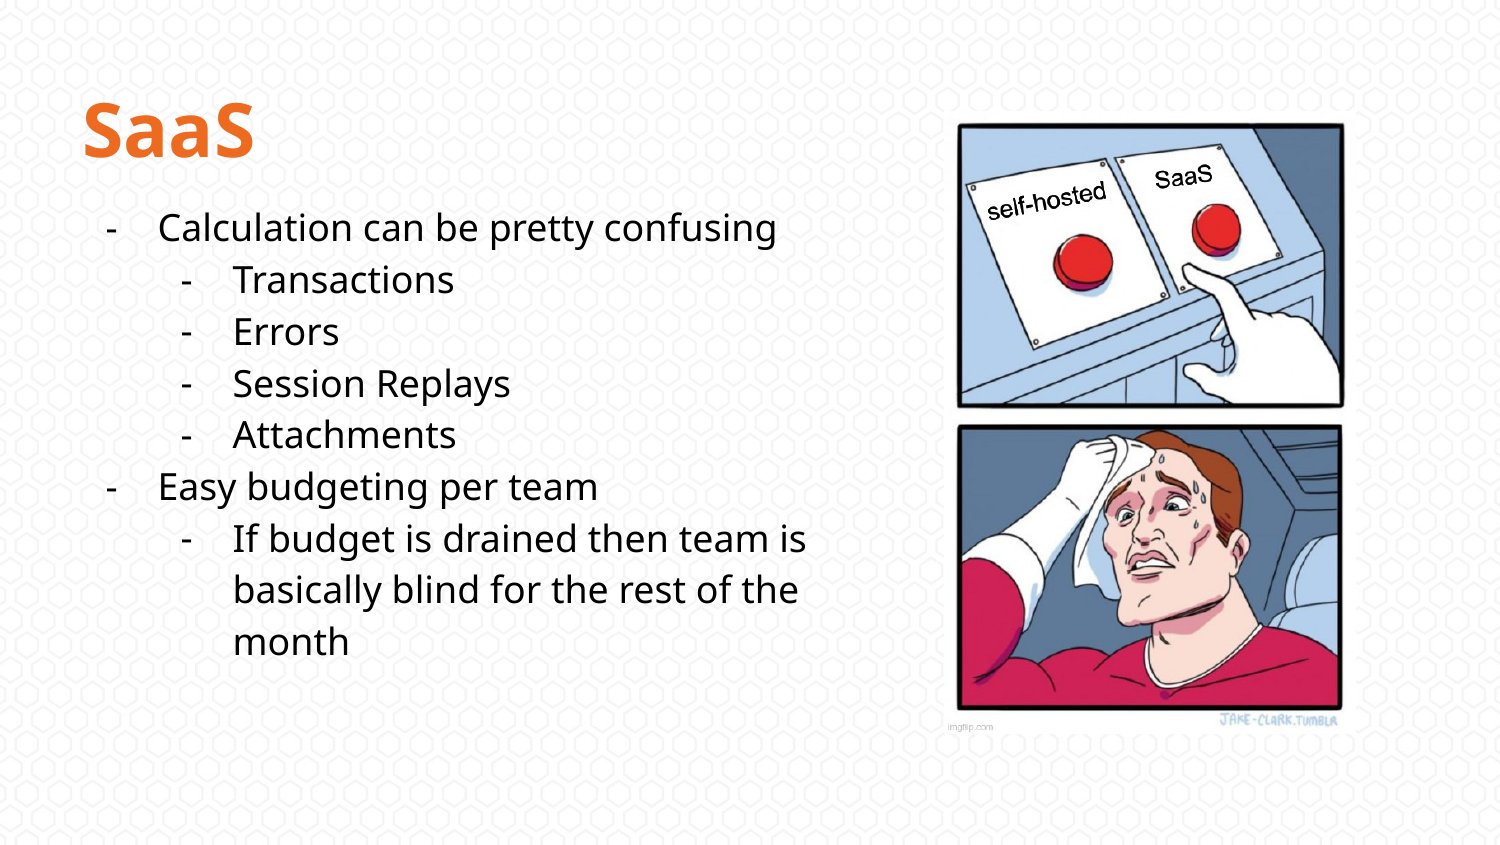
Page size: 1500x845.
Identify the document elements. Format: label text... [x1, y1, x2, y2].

text_box SaaS [82, 82, 1391, 173]
list Calculation can be pretty confusing Transactions Errors Session Replays Attachments Easy budgeting per team If budget is drained then team is basically blind for the rest of the month [82, 197, 866, 724]
picture [0, 0, 1500, 845]
